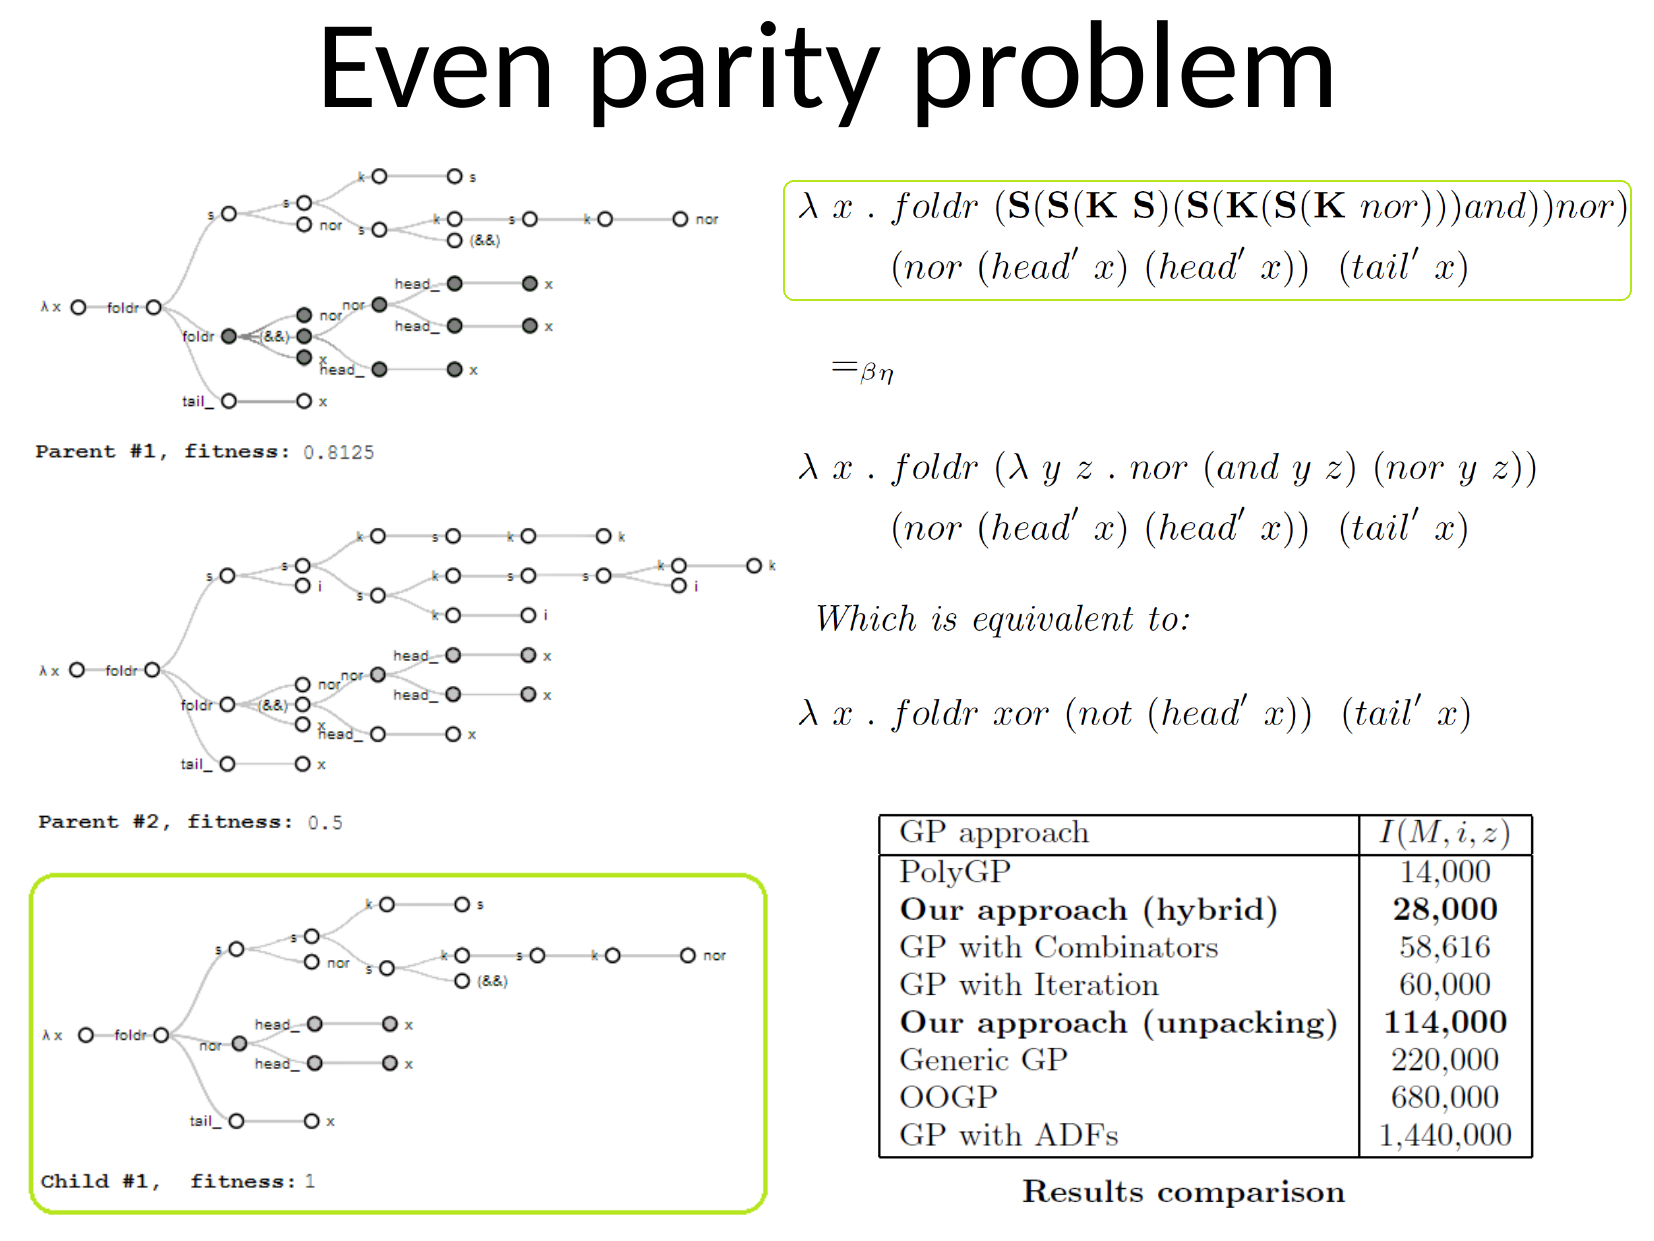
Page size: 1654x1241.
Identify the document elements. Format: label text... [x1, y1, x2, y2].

picture [870, 800, 1564, 1216]
picture [23, 140, 1636, 1224]
title Even parity problem [84, 0, 1573, 153]
